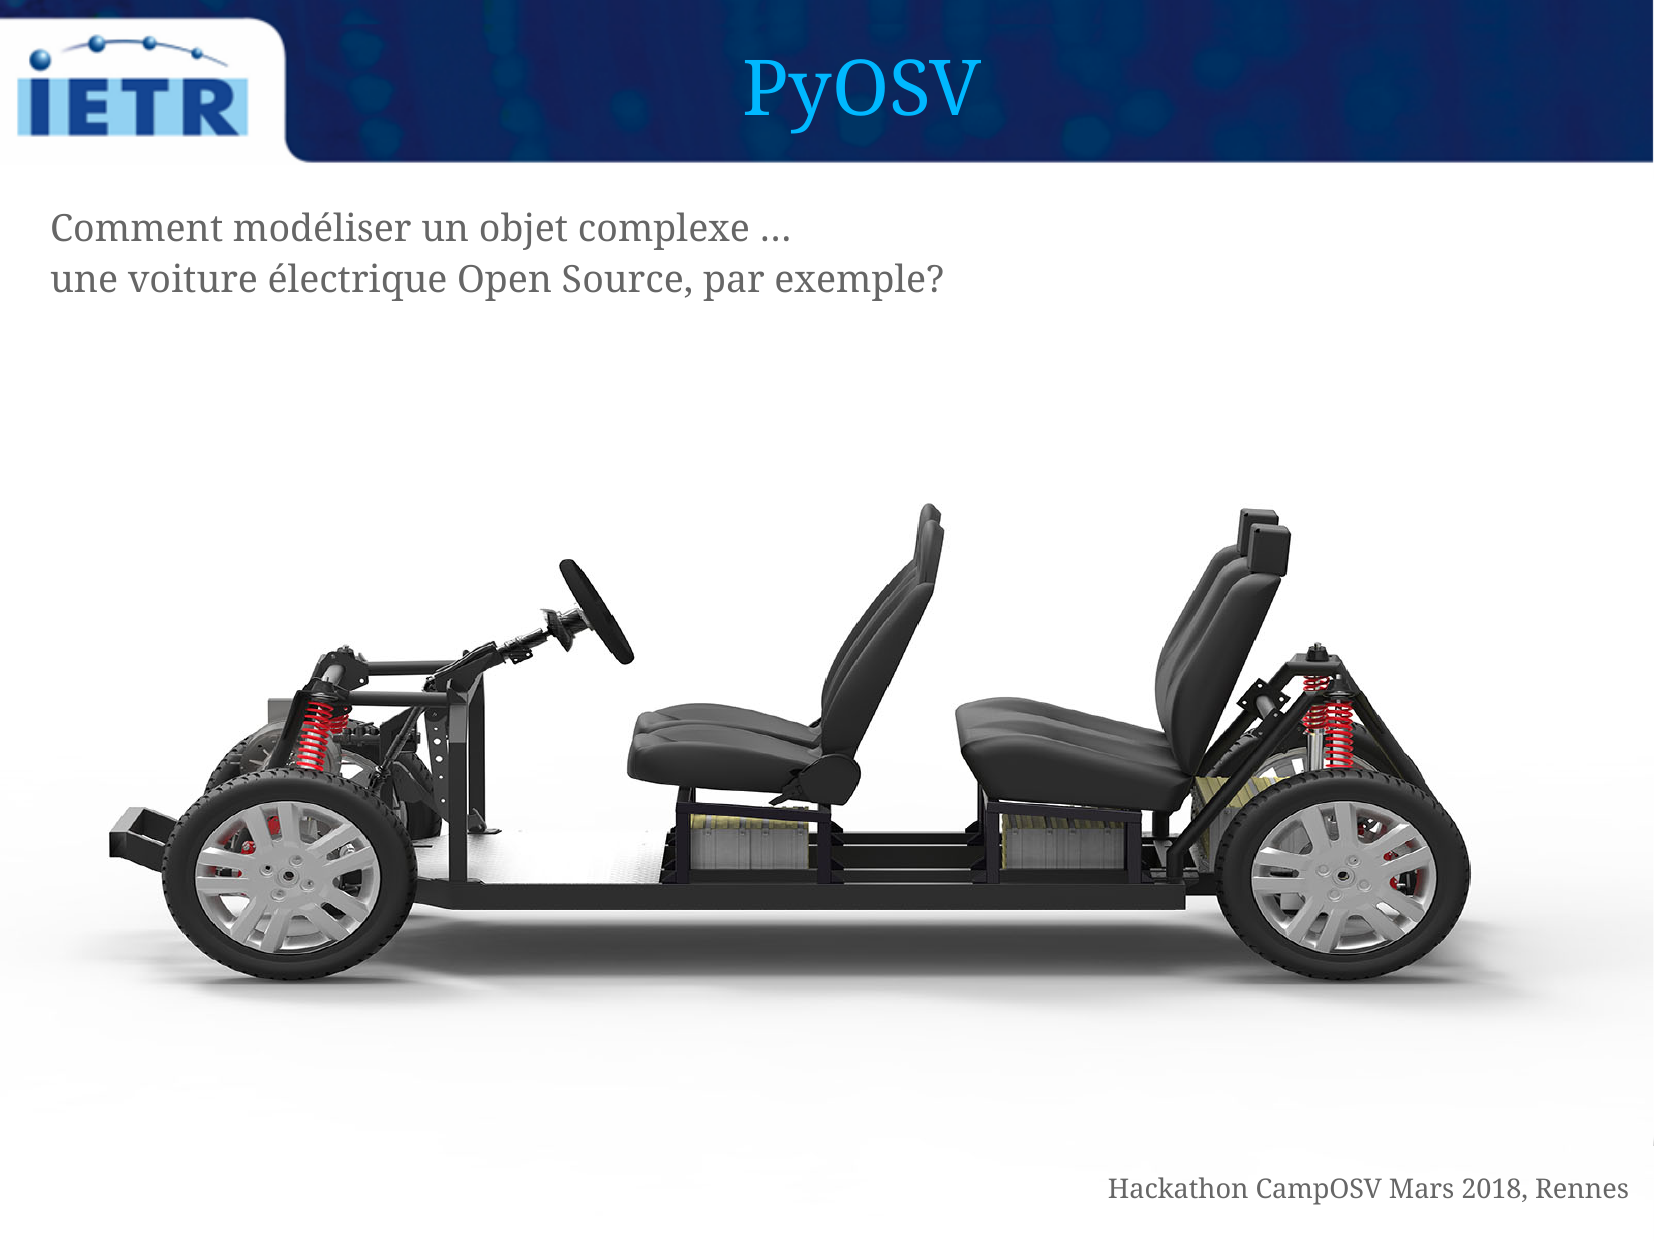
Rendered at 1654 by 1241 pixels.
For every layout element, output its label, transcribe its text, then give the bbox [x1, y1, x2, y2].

text_box PyOSV [727, 26, 1003, 157]
picture [0, 0, 1654, 1241]
text_box Comment modéliser un objet complexe … une voiture électrique Open Source, par exemple? [35, 194, 894, 310]
text_box Hackathon CampOSV Mars 2018, Rennes [1093, 1162, 1618, 1219]
